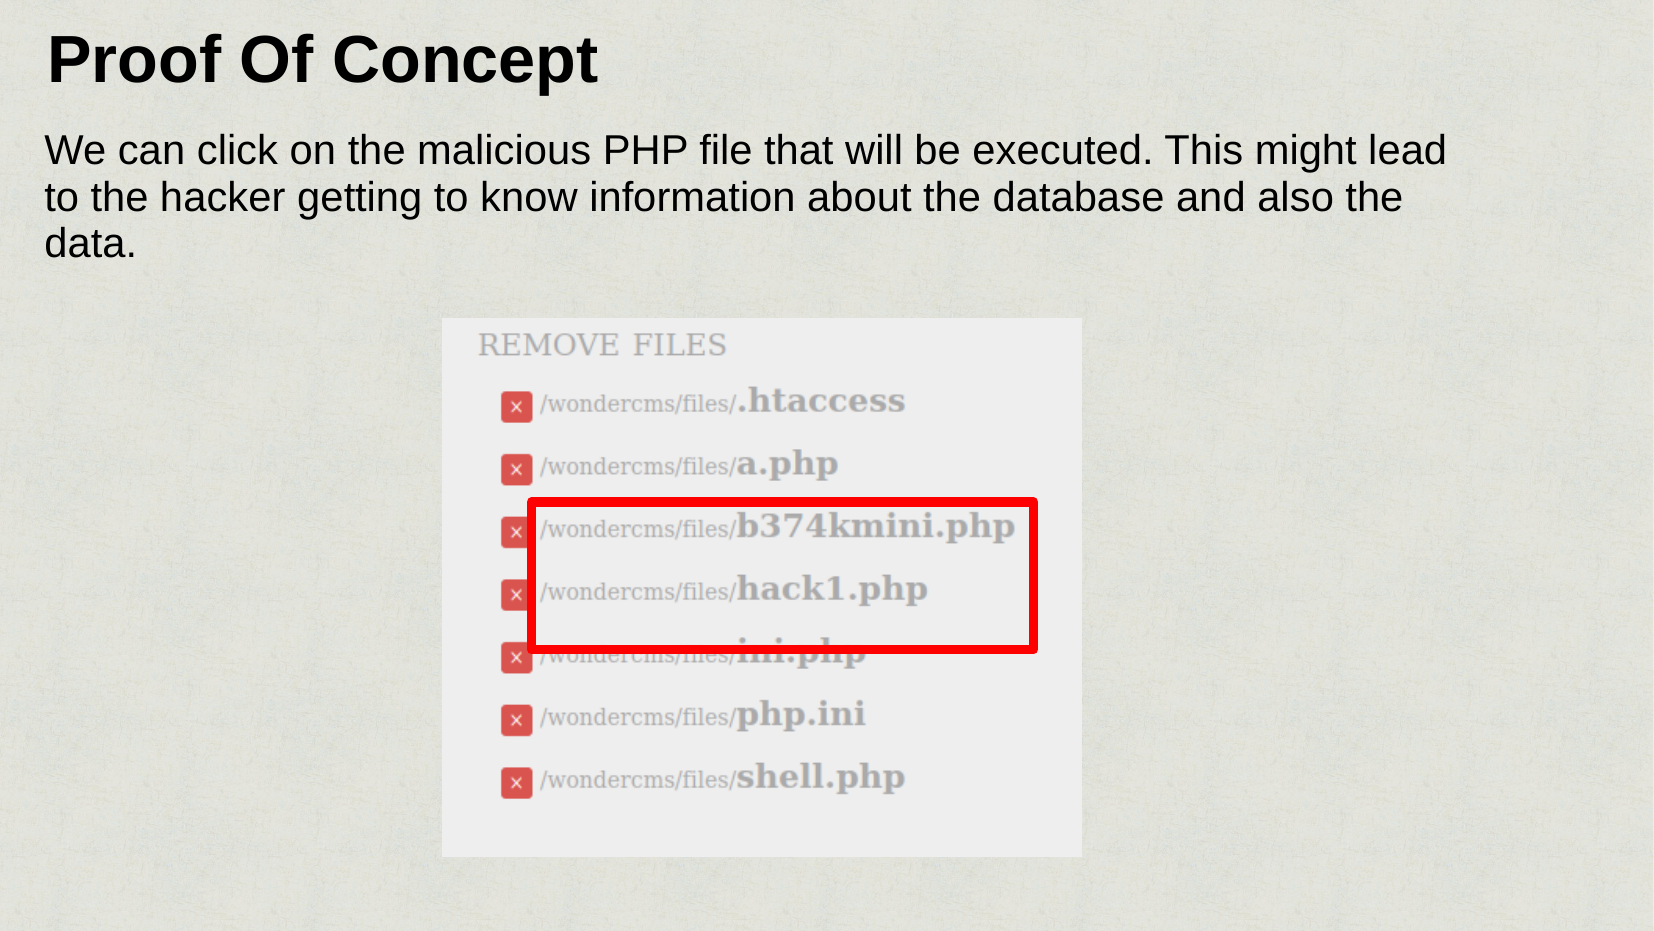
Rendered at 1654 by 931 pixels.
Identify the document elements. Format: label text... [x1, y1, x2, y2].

text_box We can click on the malicious PHP file that will be executed. This might lead to the hacker getting to know information about the database and also the data. [29, 73, 1506, 414]
picture [0, 0, 1654, 931]
title Proof Of Concept [47, 0, 1536, 119]
